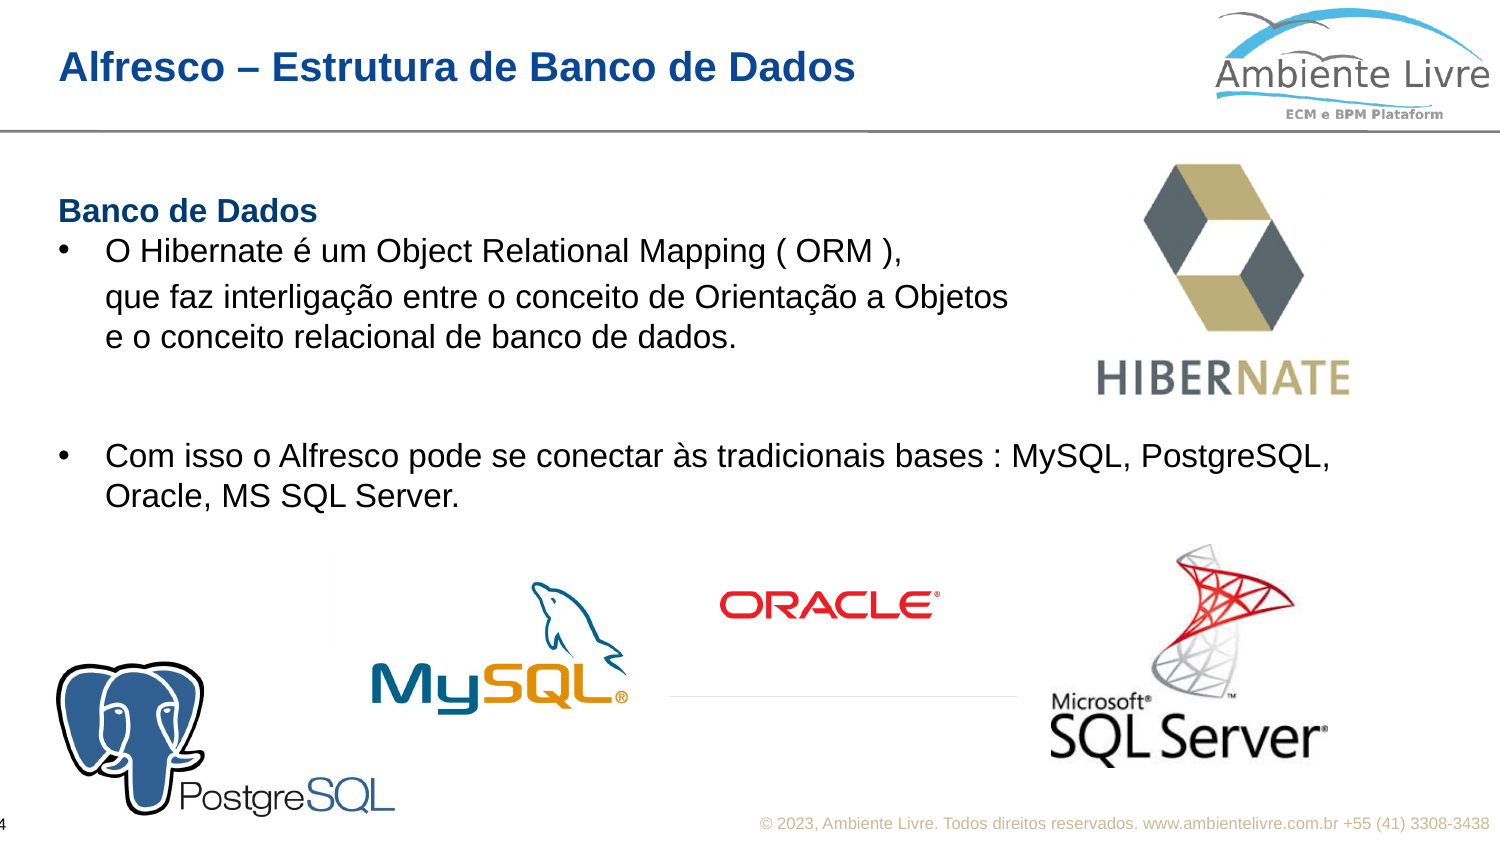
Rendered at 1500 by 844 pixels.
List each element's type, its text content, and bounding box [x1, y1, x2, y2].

picture [1051, 544, 1328, 768]
text_box Banco de Dados O Hibernate é um Object Relational Mapping ( ORM ), que faz interligação entre o conceito de Orientação a Objetos e o conceito relacional de banco de dados. Com isso o Alfresco pode se conectar às tradicionais bases : MySQL, PostgreSQL, Oracle, MS SQL Server. [43, 181, 1394, 522]
picture [1215, 8, 1489, 119]
picture [47, 531, 1017, 827]
title Alfresco – Estrutura de Banco de Dados [43, 8, 1127, 129]
picture [1086, 156, 1355, 402]
